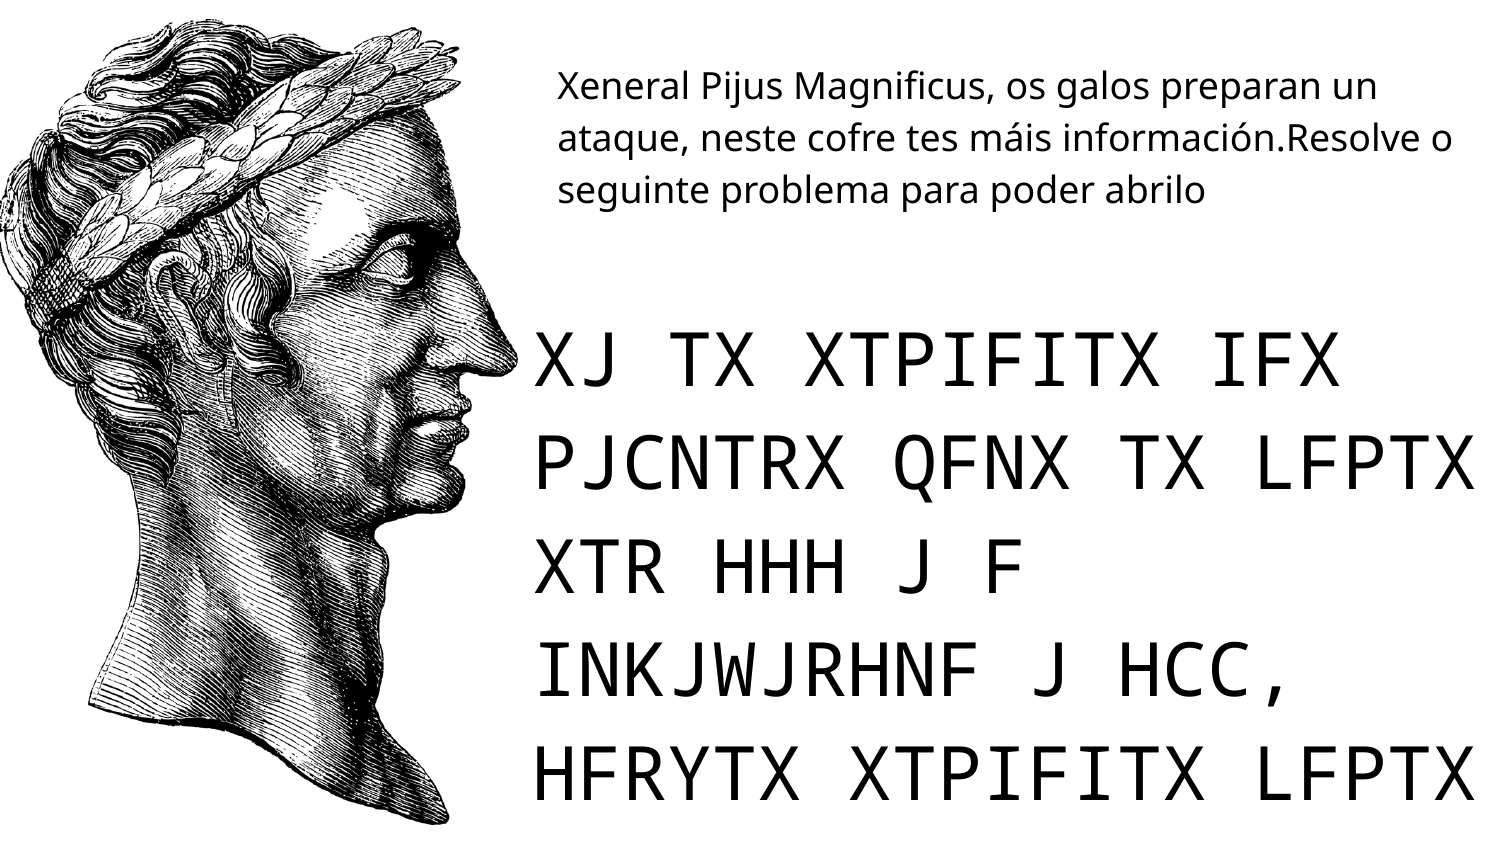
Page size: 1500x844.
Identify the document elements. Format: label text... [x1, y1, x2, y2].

text_box Xeneral Pijus Magnificus, os galos preparan un ataque, neste cofre tes máis información.Resolve o seguinte problema para poder abrilo [542, 40, 1500, 293]
list XJ TX XTPIFITX IFX PJCNTRX QFNX TX LFPTX XTR HHH J F INKJWJRHNF J HCC, HFRYTX XTPIFITX LFPTX MFN. [518, 283, 1500, 666]
picture [0, 19, 518, 825]
